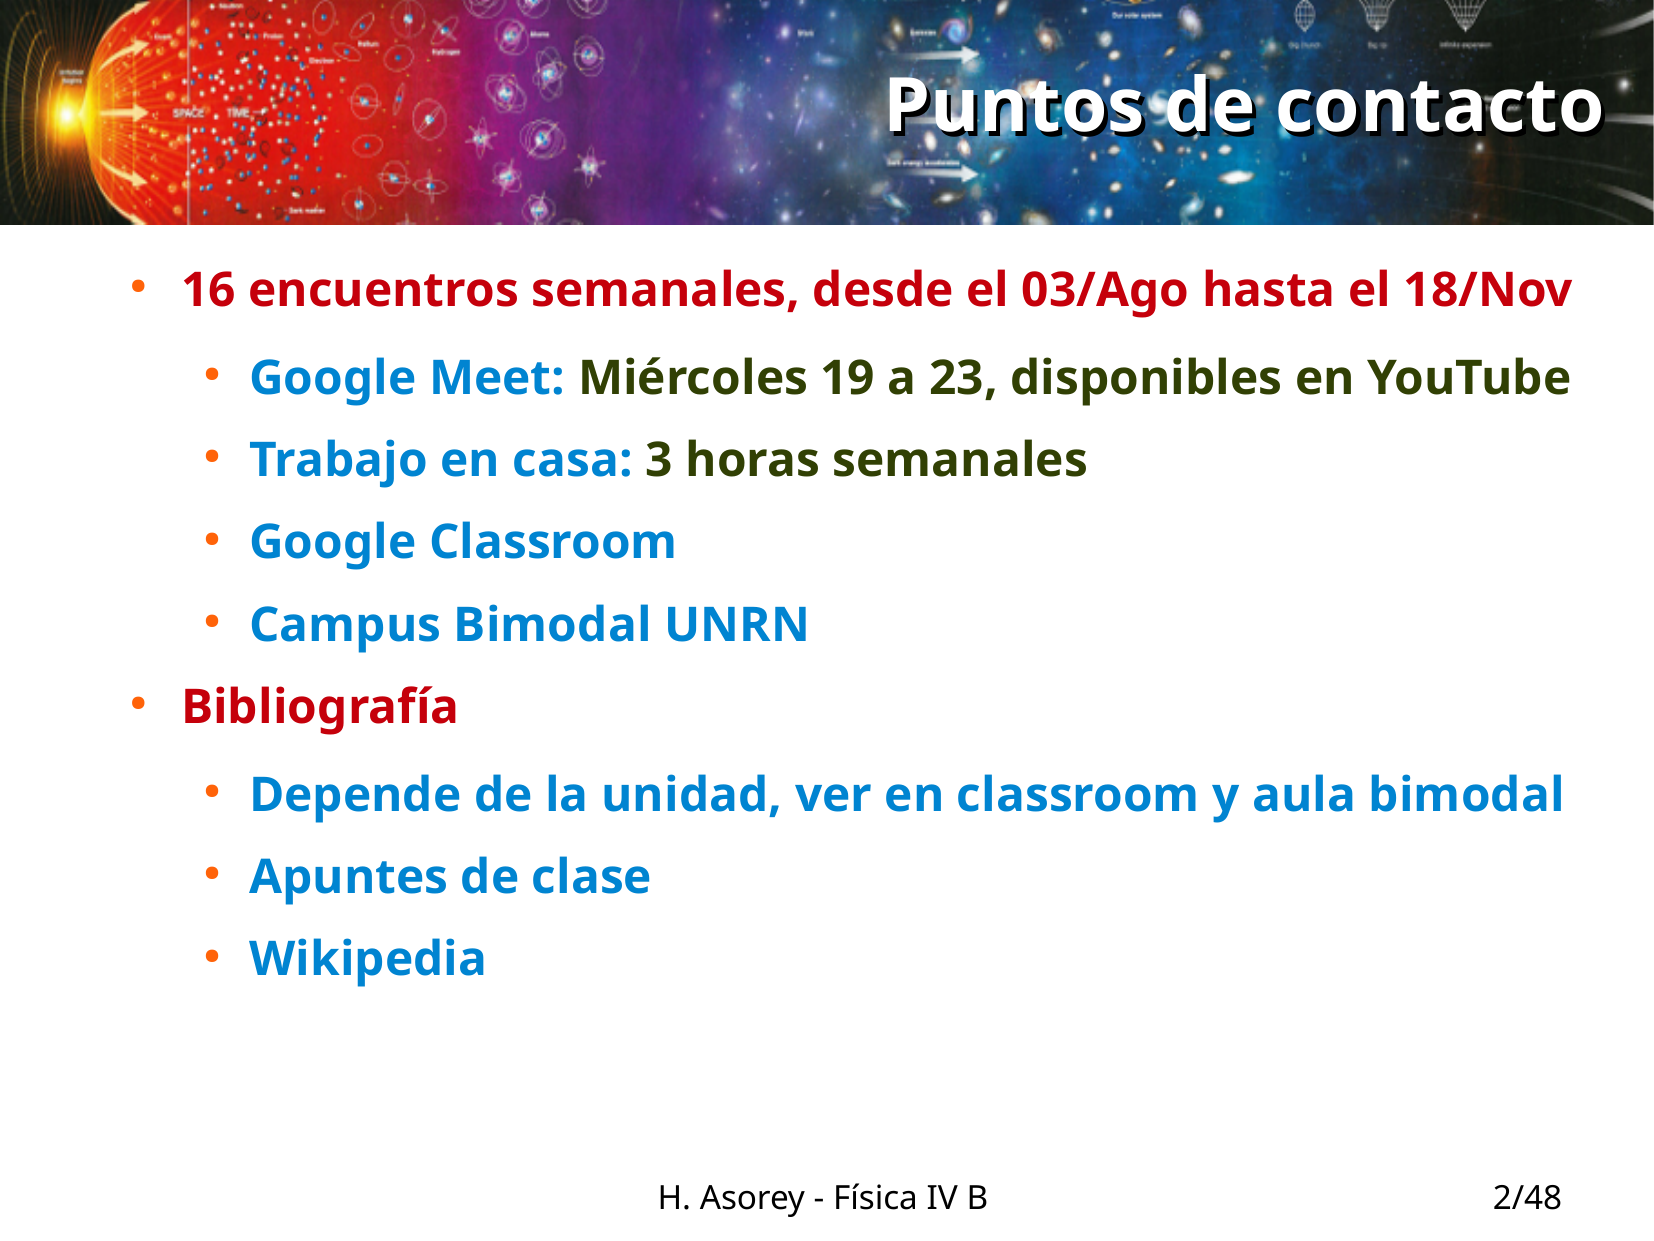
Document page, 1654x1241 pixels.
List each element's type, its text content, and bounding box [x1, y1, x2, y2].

picture [0, 0, 1654, 225]
list 16 encuentros semanales, desde el 03/Ago hasta el 18/Nov Google Meet: Miércoles 19 a 23, disponibles en YouTube Trabajo en casa: 3 horas semanales Google Classroom Campus Bimodal UNRN Bibliografía Depende de la unidad, ver en classroom y aula bimodal Apuntes de clase Wikipedia [45, 255, 1606, 1156]
title Puntos de contacto [45, 15, 1606, 191]
